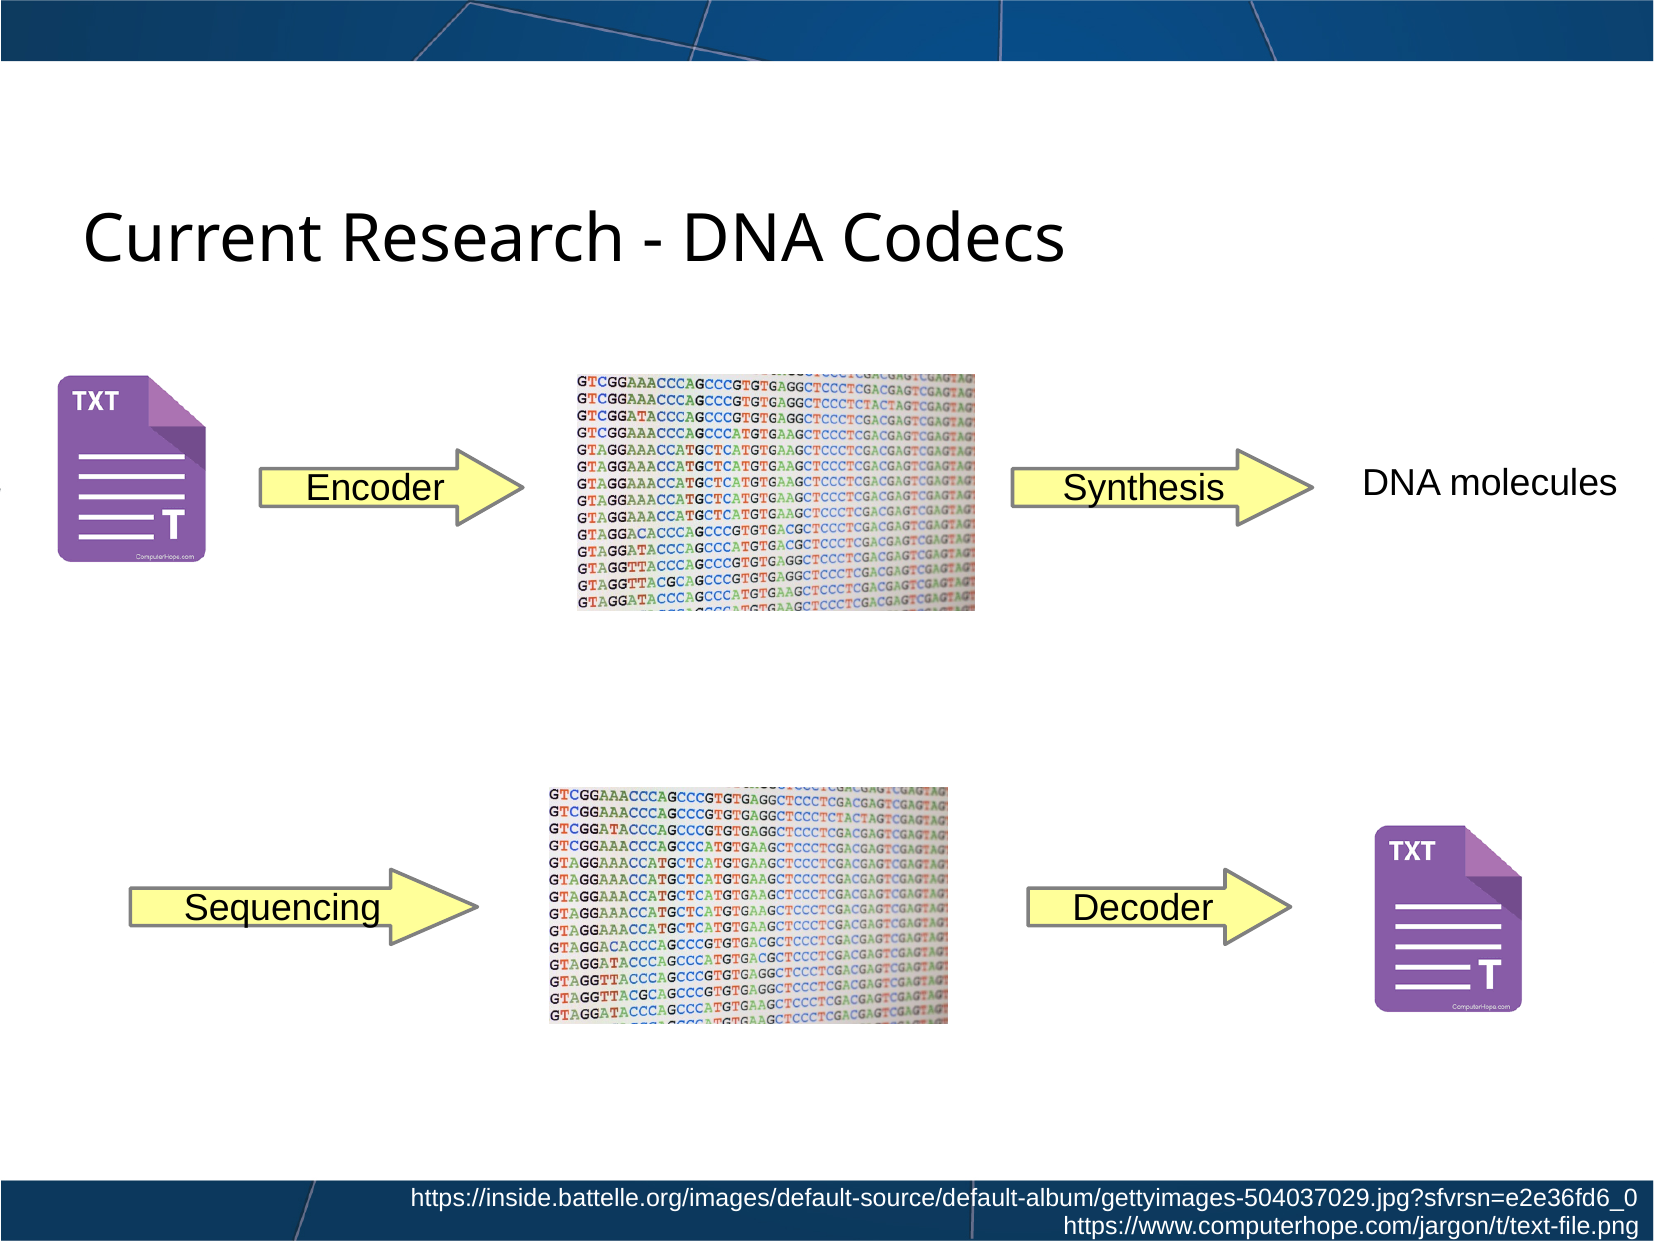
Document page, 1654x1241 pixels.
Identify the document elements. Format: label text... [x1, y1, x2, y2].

text_box Decoder [1028, 869, 1291, 945]
text_box DNA molecules [1347, 454, 1633, 512]
text_box https://inside.battelle.org/images/default-source/default-album/gettyimages-504037029.jpg?sfvrsn=e2e36fd6_0 https://www.computerhope.com/jargon/t/text-file.png [112, 1176, 1654, 1241]
text_box Synthesis [1012, 450, 1313, 526]
text_box Encoder [260, 450, 523, 526]
text_box Sequencing [130, 869, 478, 945]
picture [0, 0, 1654, 1241]
title Current Research - DNA Codecs [82, 132, 1571, 340]
